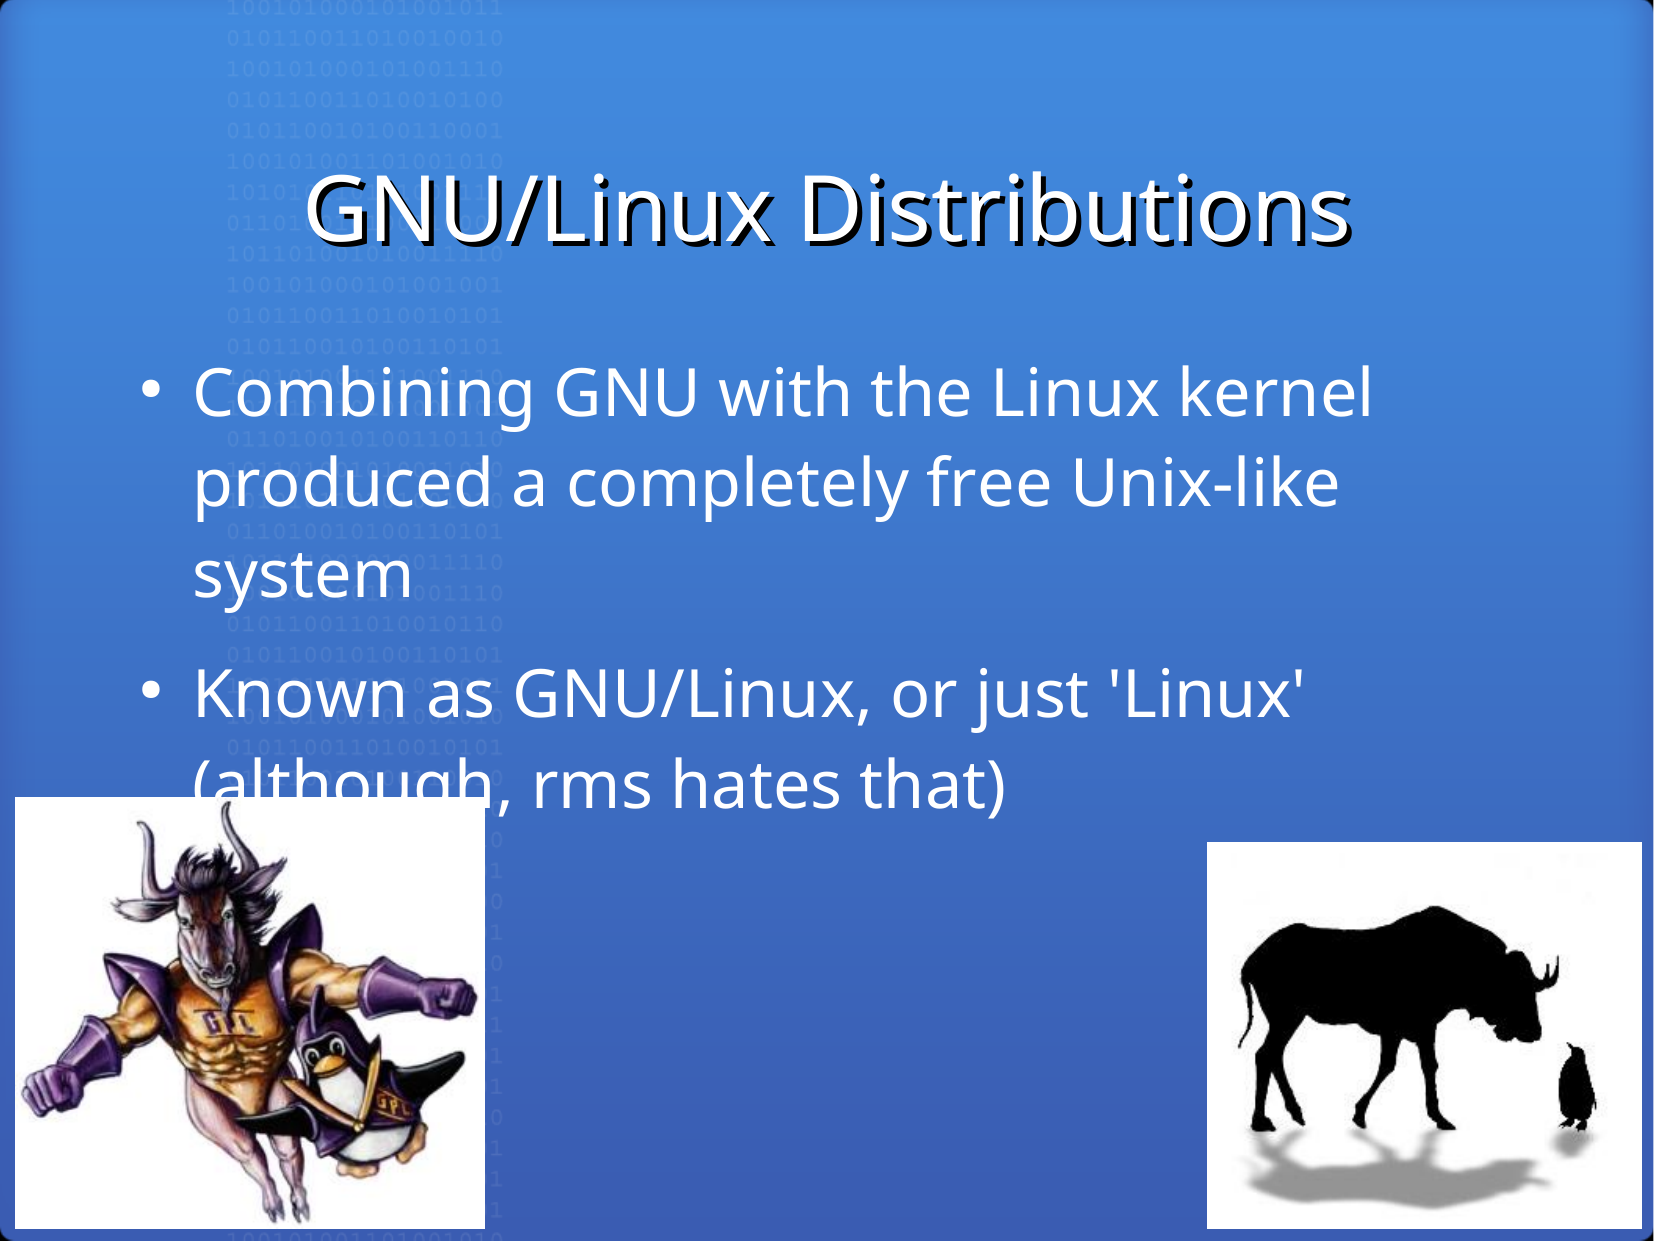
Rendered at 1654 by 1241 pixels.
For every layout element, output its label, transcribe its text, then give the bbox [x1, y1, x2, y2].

title GNU/Linux Distributions [121, 102, 1534, 310]
list Combining GNU with the Linux kernel produced a completely free Unix-like system Known as GNU/Linux, or just 'Linux' (although, rms hates that) [121, 344, 1534, 1127]
picture [0, 0, 1654, 1241]
